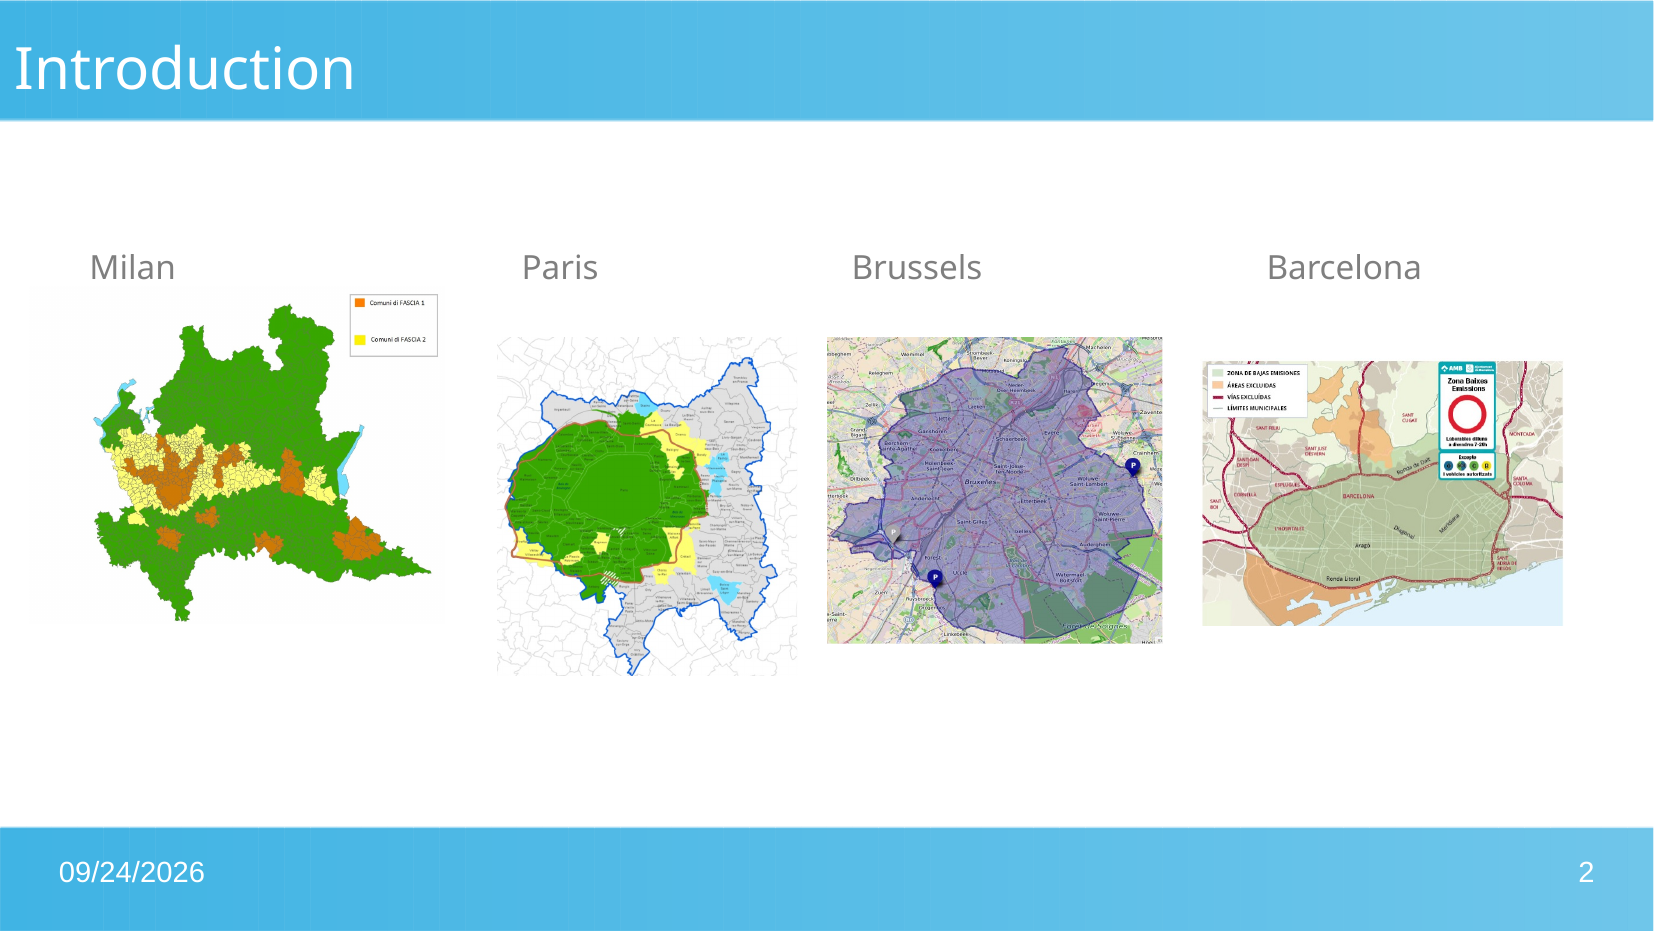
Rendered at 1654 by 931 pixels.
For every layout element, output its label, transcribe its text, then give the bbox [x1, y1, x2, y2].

text_box Milan [74, 236, 273, 322]
text_box Introduction [0, 20, 519, 113]
picture [29, 286, 445, 624]
text_box Barcelona [1251, 236, 1510, 322]
picture [1200, 358, 1564, 626]
picture [827, 337, 1163, 644]
text_box Paris [506, 236, 705, 322]
picture [497, 337, 798, 676]
text_box Brussels [836, 236, 1095, 322]
